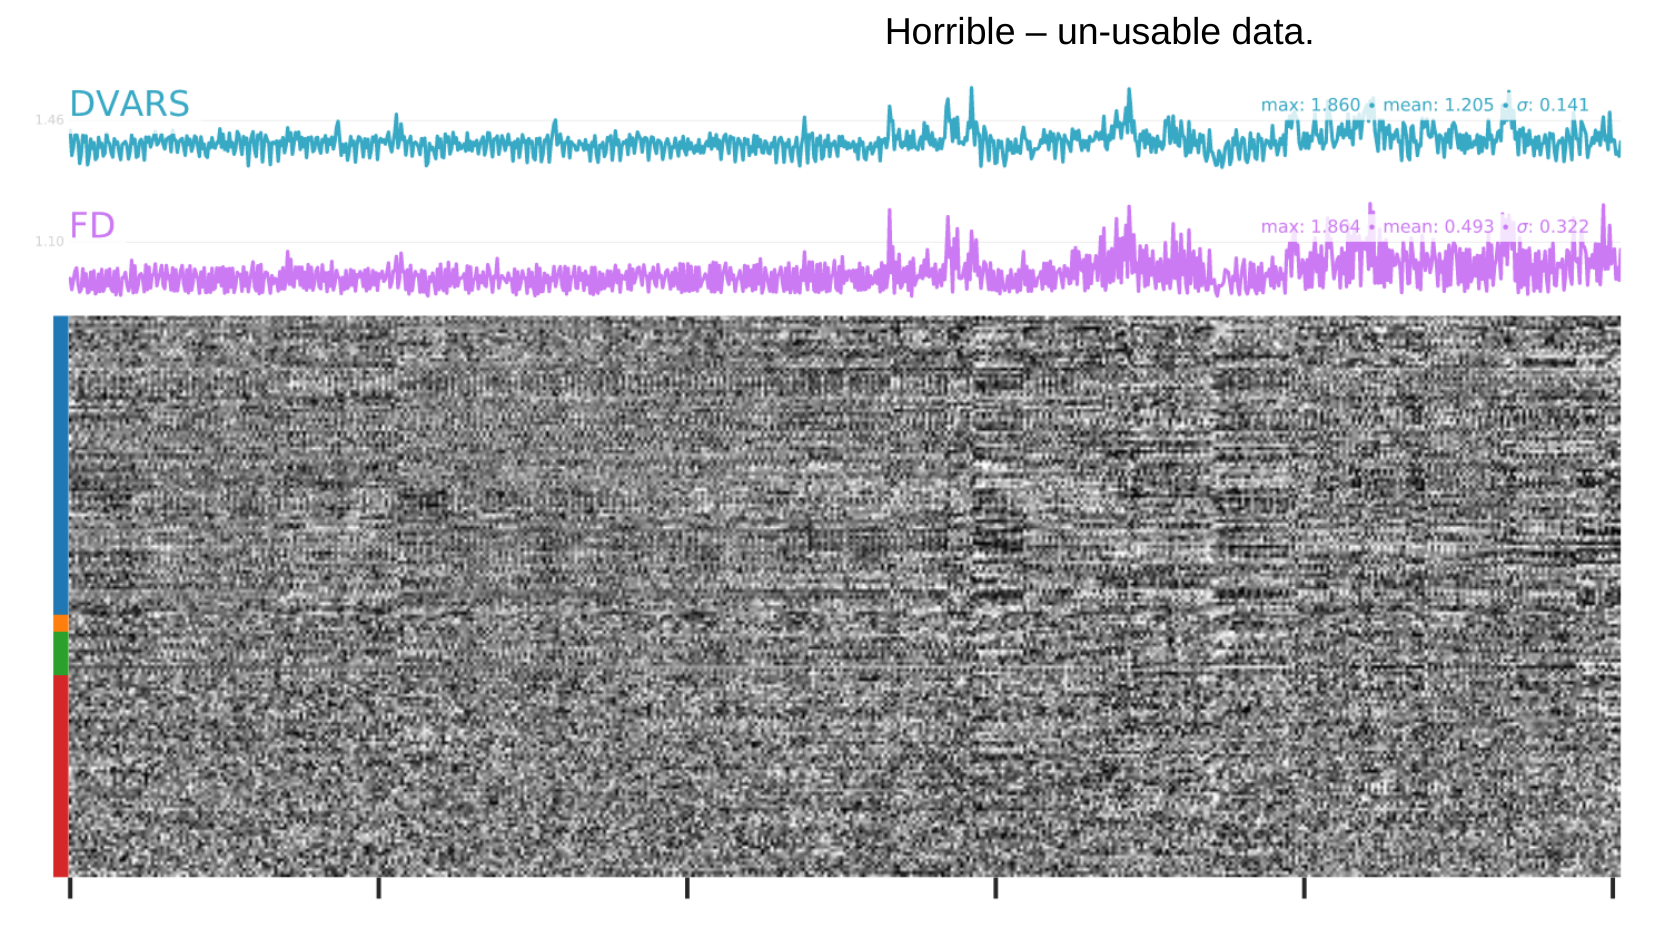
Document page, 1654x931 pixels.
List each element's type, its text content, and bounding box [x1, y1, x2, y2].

text_box Horrible – un-usable data. [870, 3, 1651, 61]
picture [0, 29, 1654, 907]
